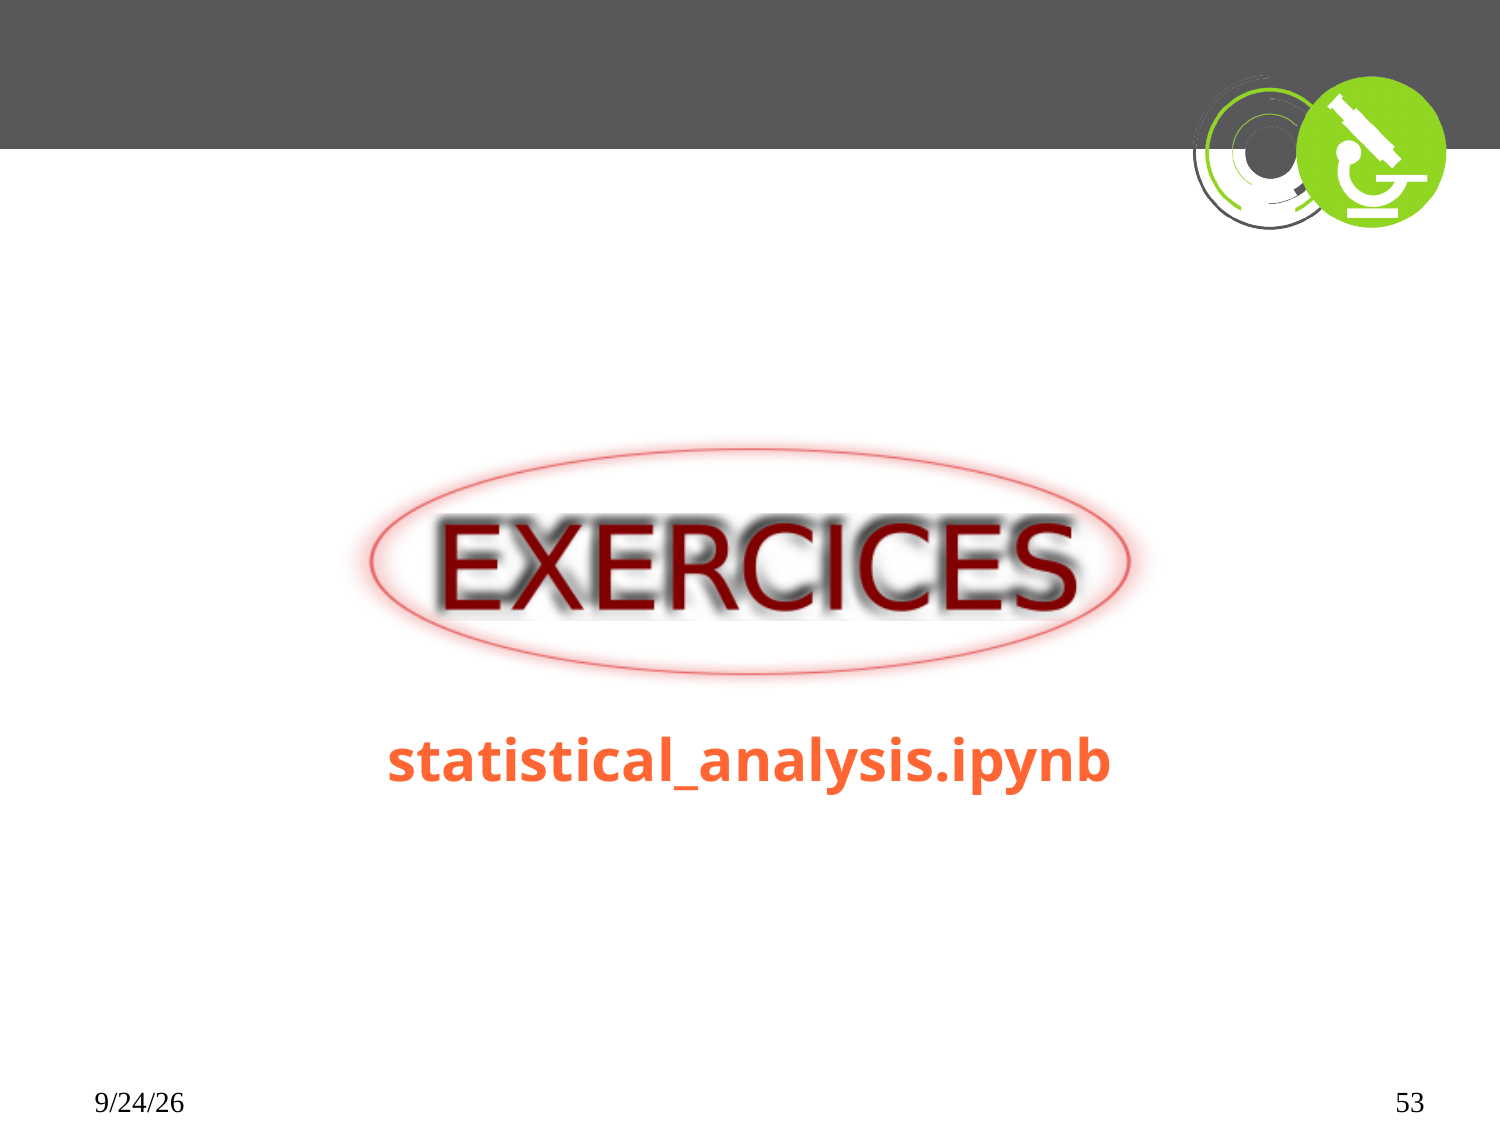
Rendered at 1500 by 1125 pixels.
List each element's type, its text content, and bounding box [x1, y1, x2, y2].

text_box statistical_analysis.ipynb [328, 691, 1172, 827]
picture [1188, 69, 1453, 236]
picture [296, 427, 1205, 698]
